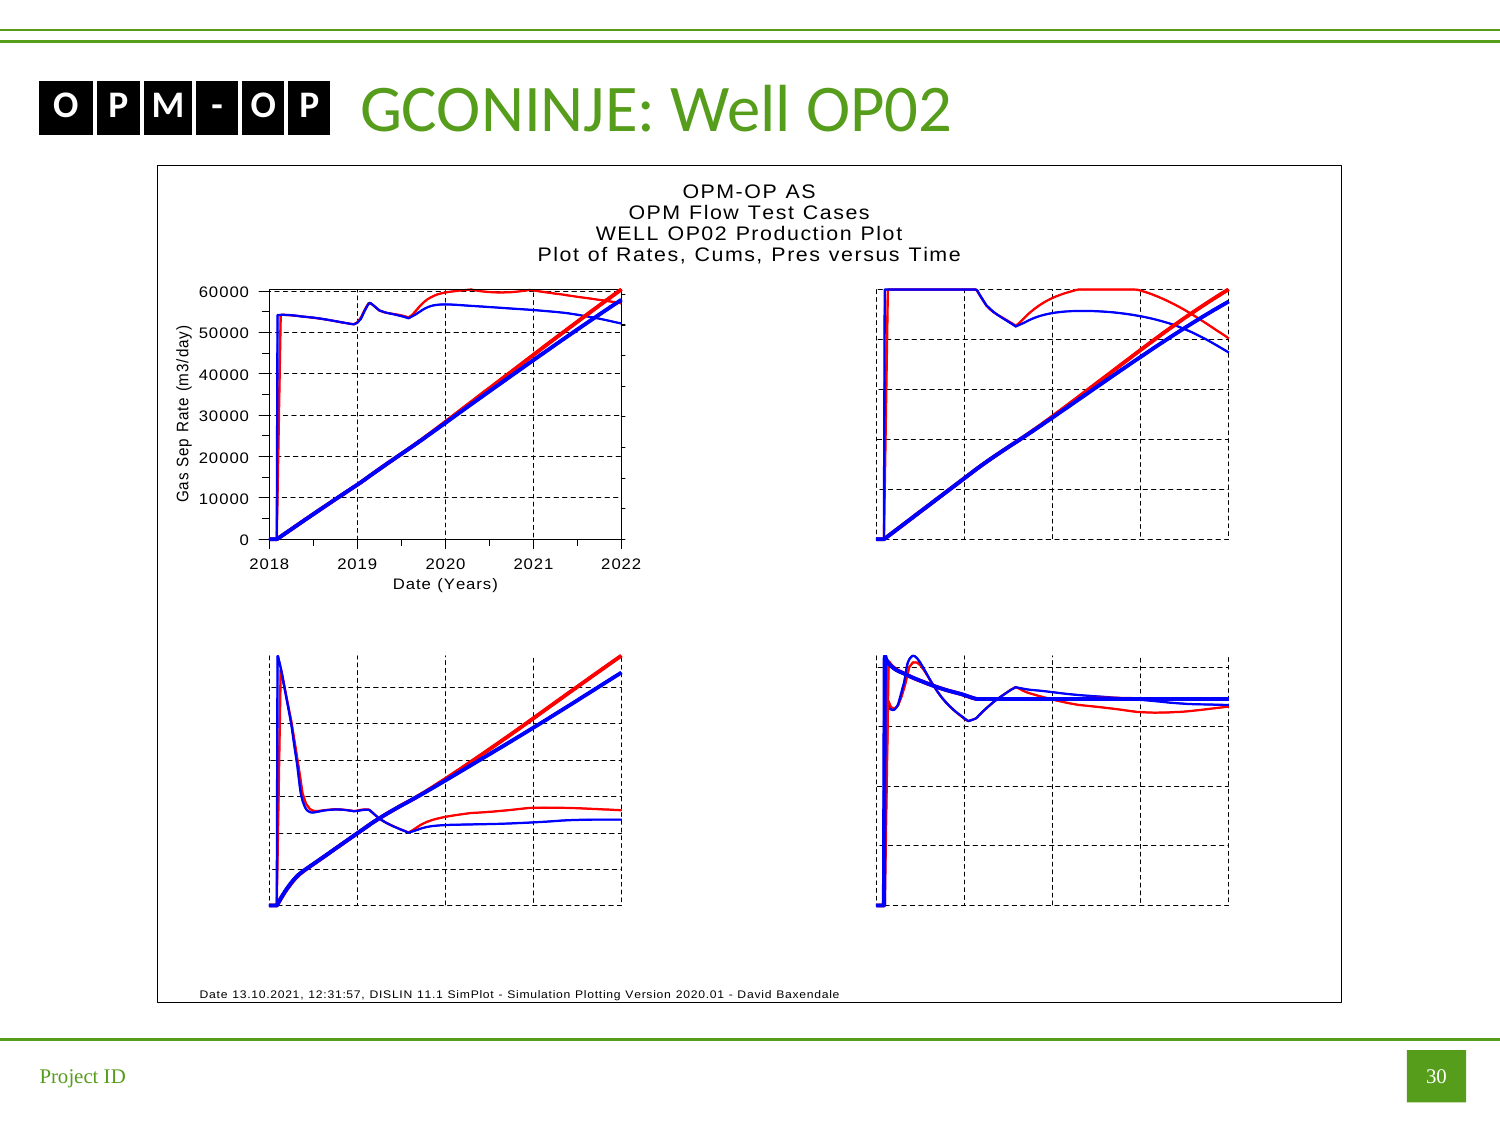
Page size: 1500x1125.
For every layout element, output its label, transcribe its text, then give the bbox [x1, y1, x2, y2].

title GCONINJE: Well OP02 [360, 77, 1425, 153]
picture [157, 165, 1343, 1004]
